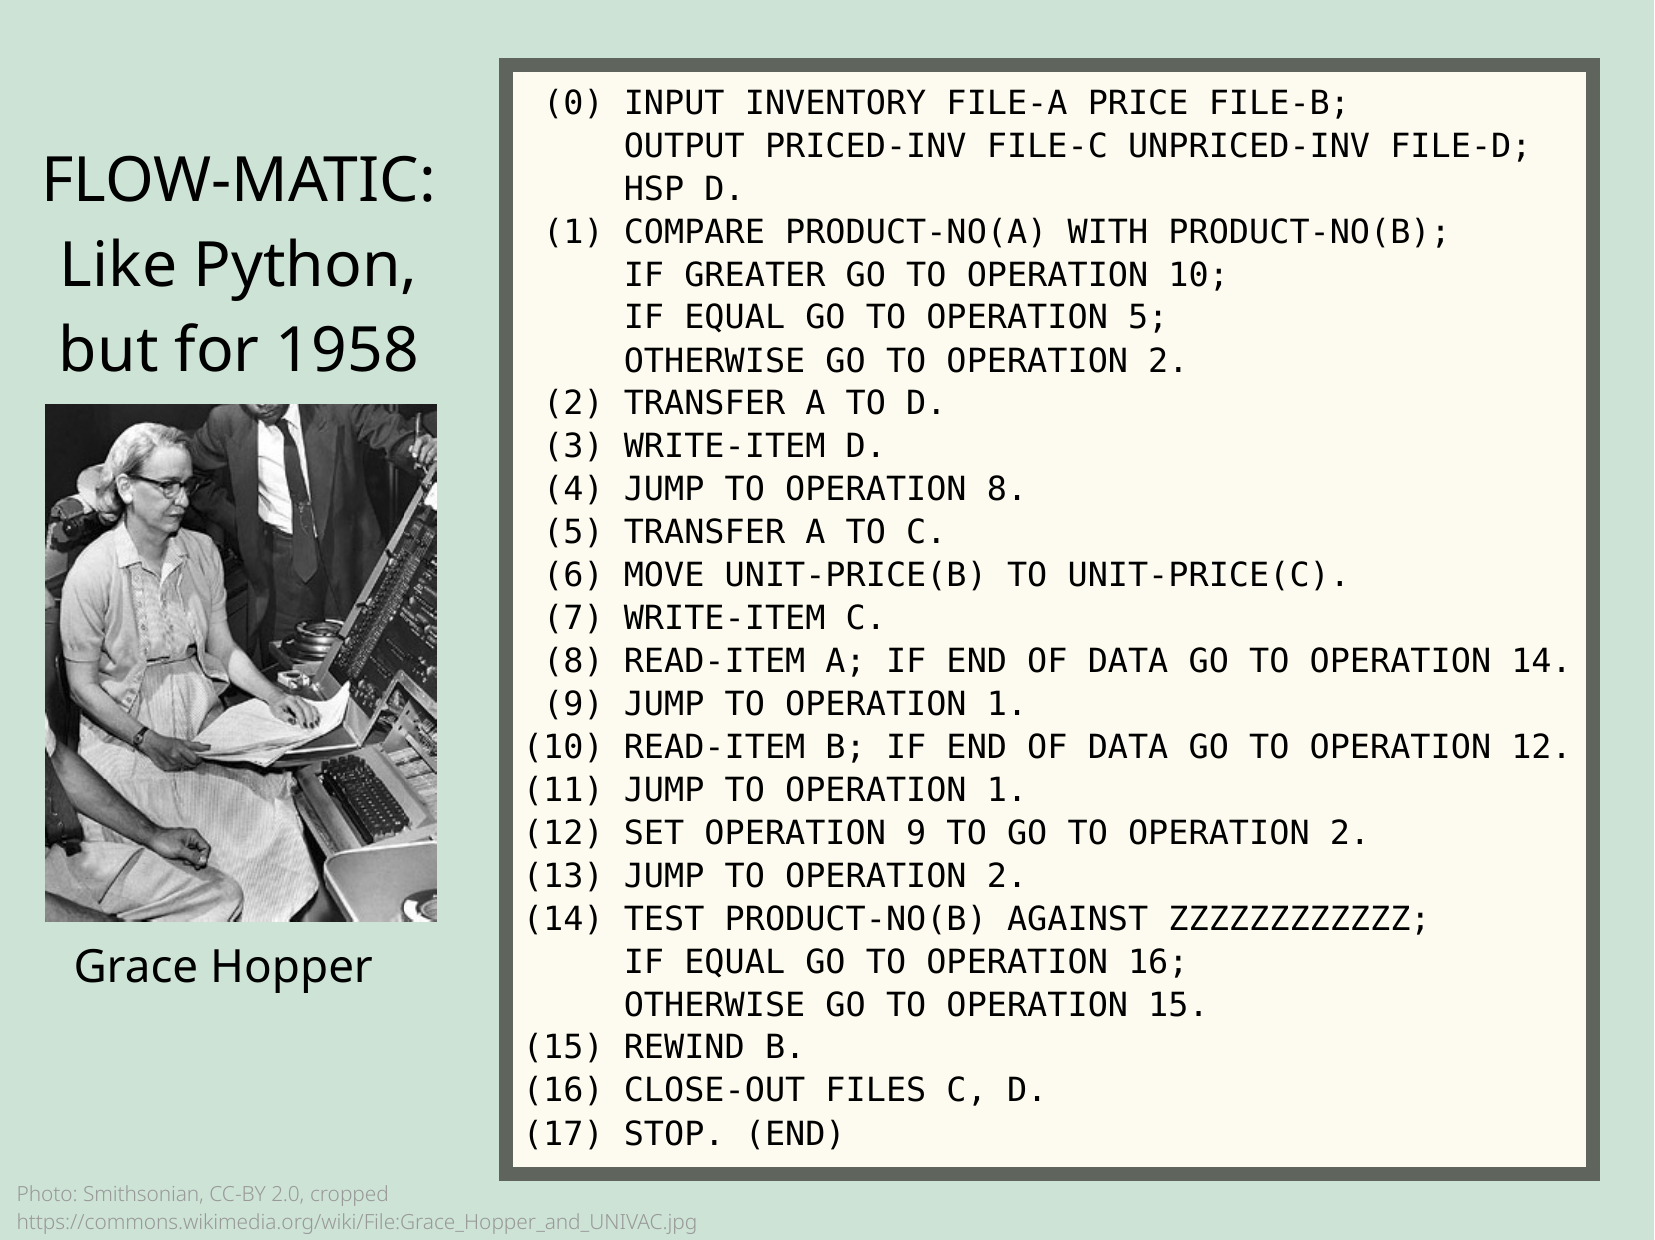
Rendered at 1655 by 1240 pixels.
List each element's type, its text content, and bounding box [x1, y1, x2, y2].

text_box Photo: Smithsonian, CC-BY 2.0, cropped https://commons.wikimedia.org/wiki/File:Grace_Hopper_and_UNIVAC.jpg [1, 1171, 841, 1240]
text_box Grace Hopper [58, 926, 300, 1088]
title FLOW-MATIC: Like Python, but for 1958 [14, 94, 464, 430]
picture [45, 57, 1626, 1182]
